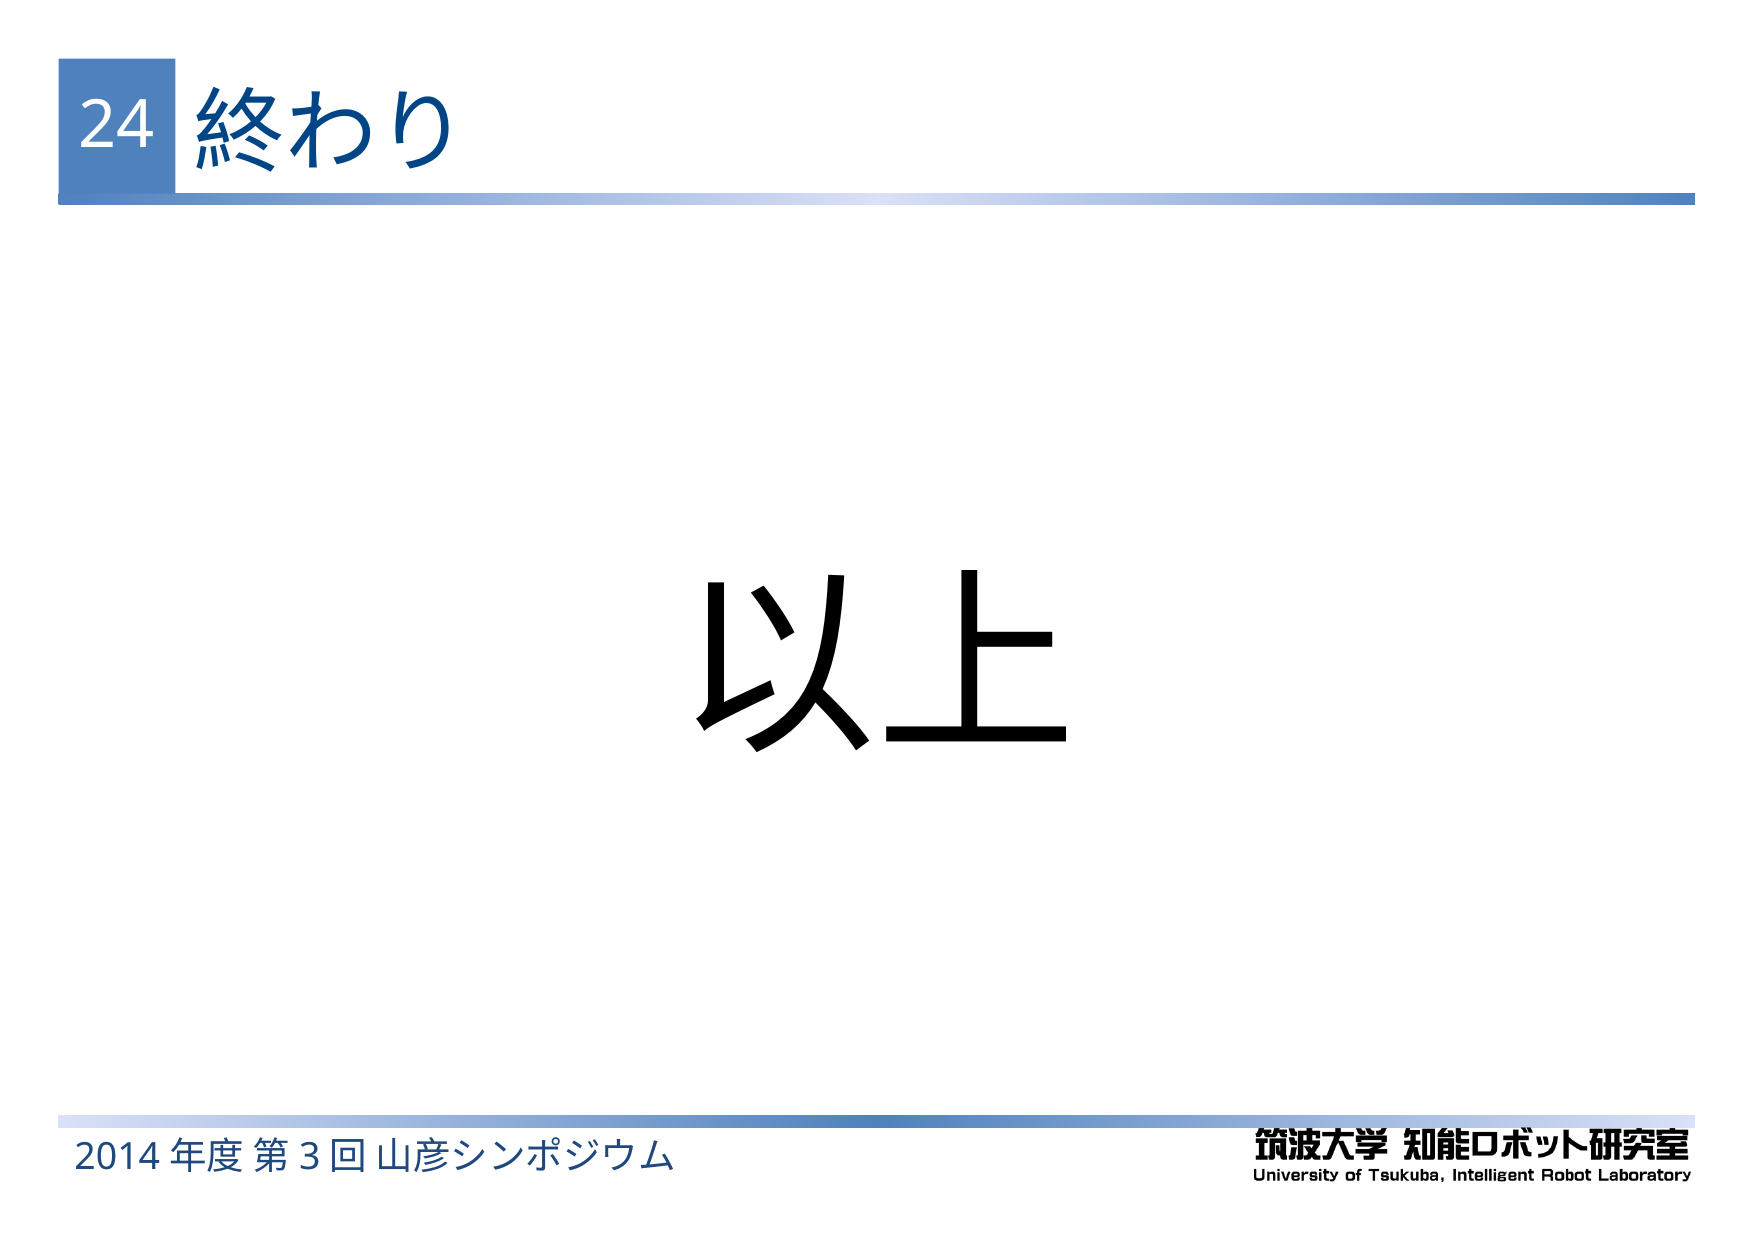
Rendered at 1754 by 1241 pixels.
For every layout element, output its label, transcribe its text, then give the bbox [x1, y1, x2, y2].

picture [1252, 1127, 1691, 1182]
text_box 以上 [661, 496, 1092, 712]
title 終わり [193, 61, 1651, 205]
